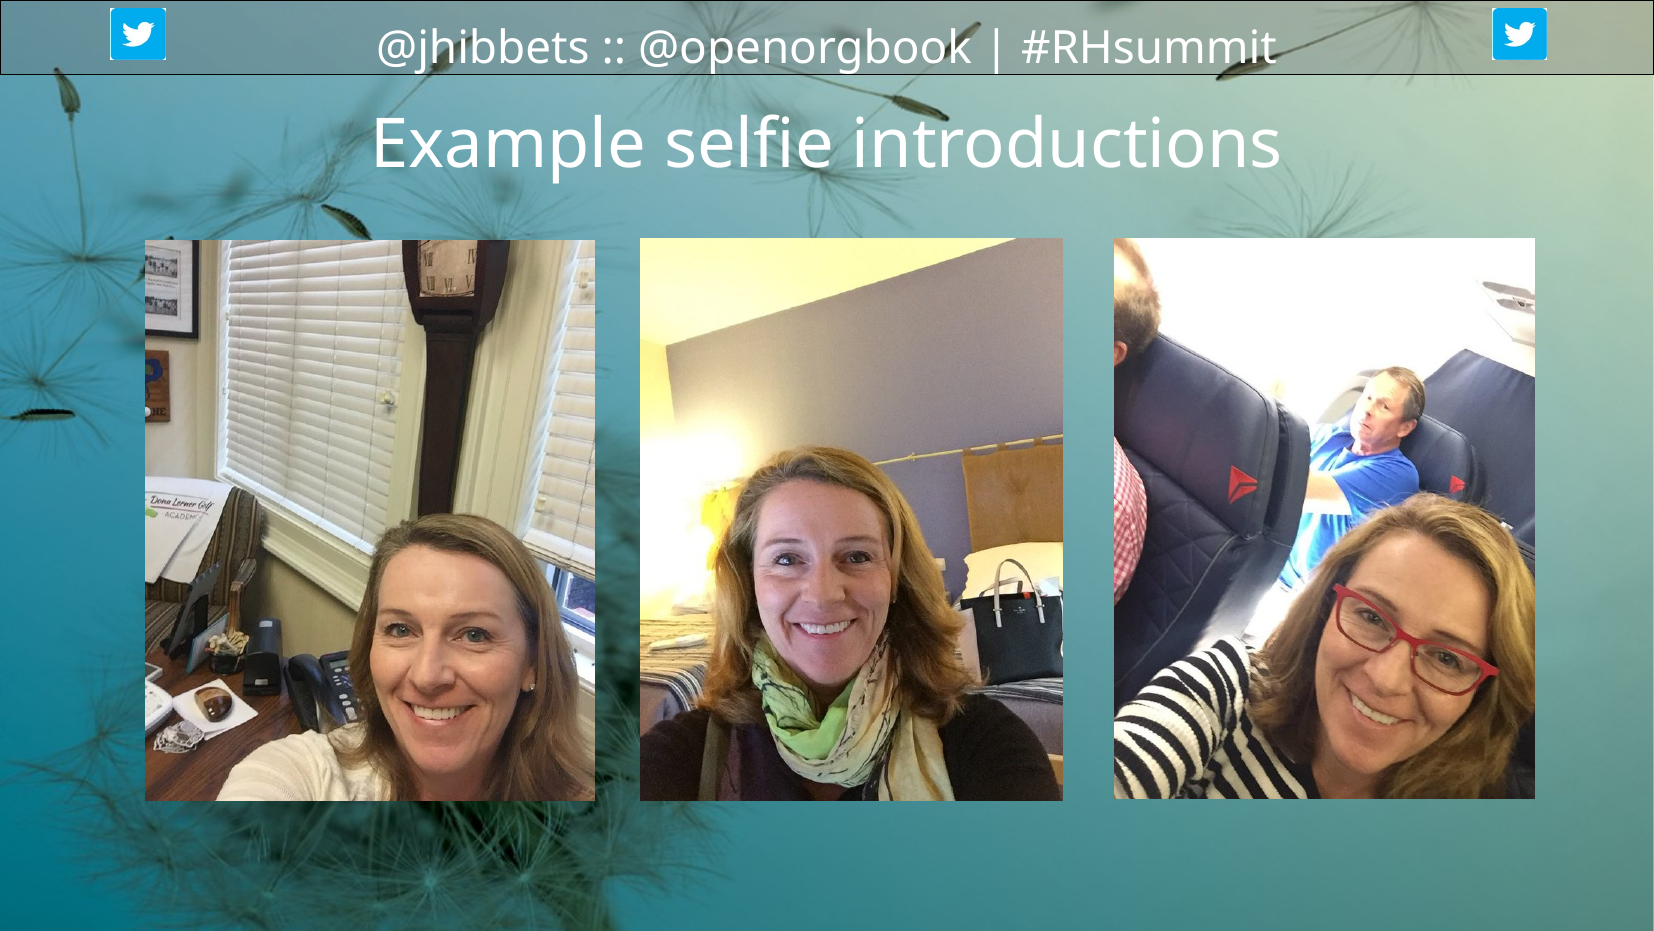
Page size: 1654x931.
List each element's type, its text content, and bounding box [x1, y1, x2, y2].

picture [1506, 22, 1535, 46]
title Example selfie introductions [82, 63, 1571, 219]
picture [124, 22, 154, 46]
picture [0, 75, 1654, 931]
